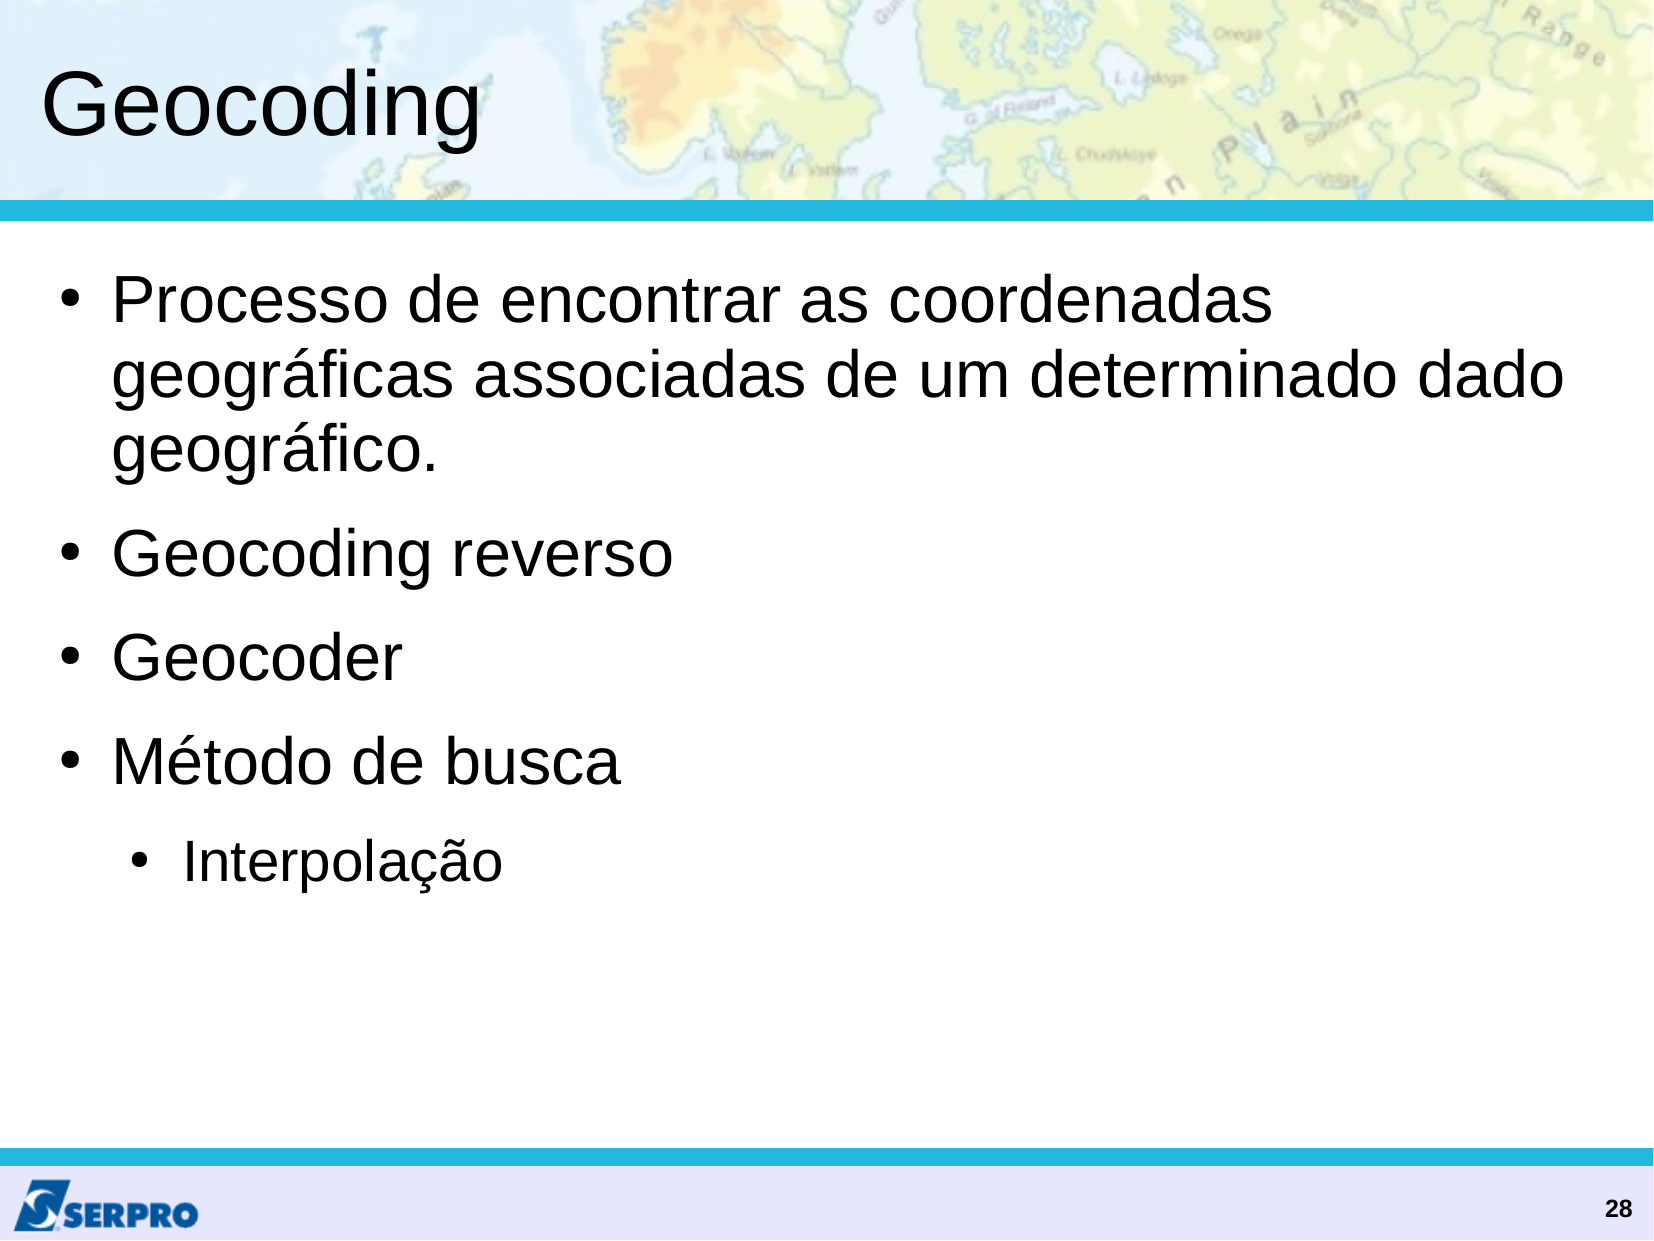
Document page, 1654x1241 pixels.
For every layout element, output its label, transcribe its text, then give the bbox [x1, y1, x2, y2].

picture [10, 1177, 201, 1235]
title Geocoding [40, 49, 1614, 159]
list Processo de encontrar as coordenadas geográficas associadas de um determinado dado geográfico. Geocoding reverso Geocoder Método de busca Interpolação [40, 261, 1616, 1081]
